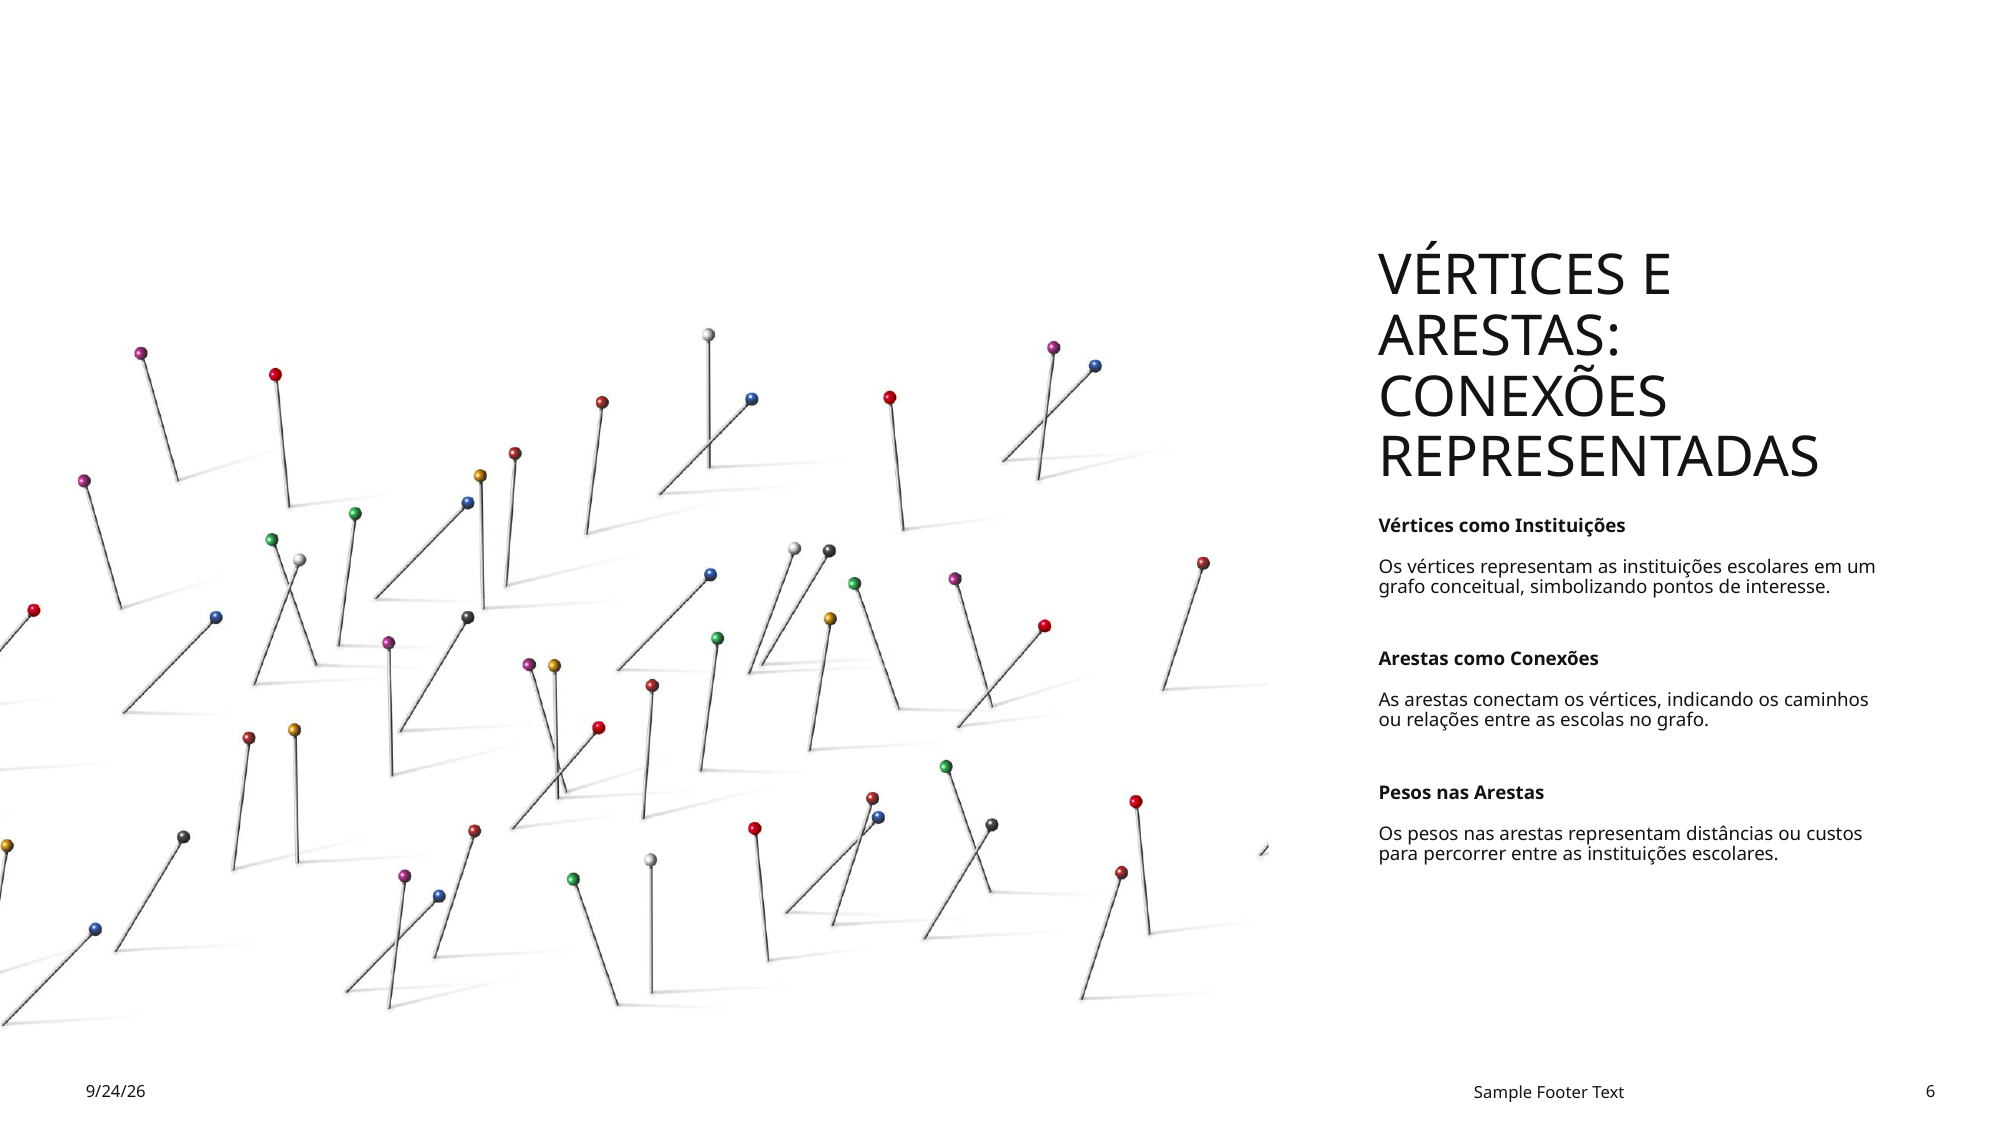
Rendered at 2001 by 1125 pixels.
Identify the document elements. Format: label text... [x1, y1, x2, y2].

text_box Vértices como Instituições Os vértices representam as instituições escolares em um grafo conceitual, simbolizando pontos de interesse. Arestas como Conexões As arestas conectam os vértices, indicando os caminhos ou relações entre as escolas no grafo. Pesos nas Arestas Os pesos nas arestas representam distâncias ou custos para percorrer entre as instituições escolares. [1363, 508, 1901, 994]
picture [0, 0, 1269, 1050]
text_box Sample Footer Text [1458, 1064, 1896, 1120]
text_box 12/2/25 [70, 1064, 537, 1120]
text_box [1910, 1064, 1986, 1120]
title Vértices e arestas: conexões representadas [1363, 176, 1901, 497]
